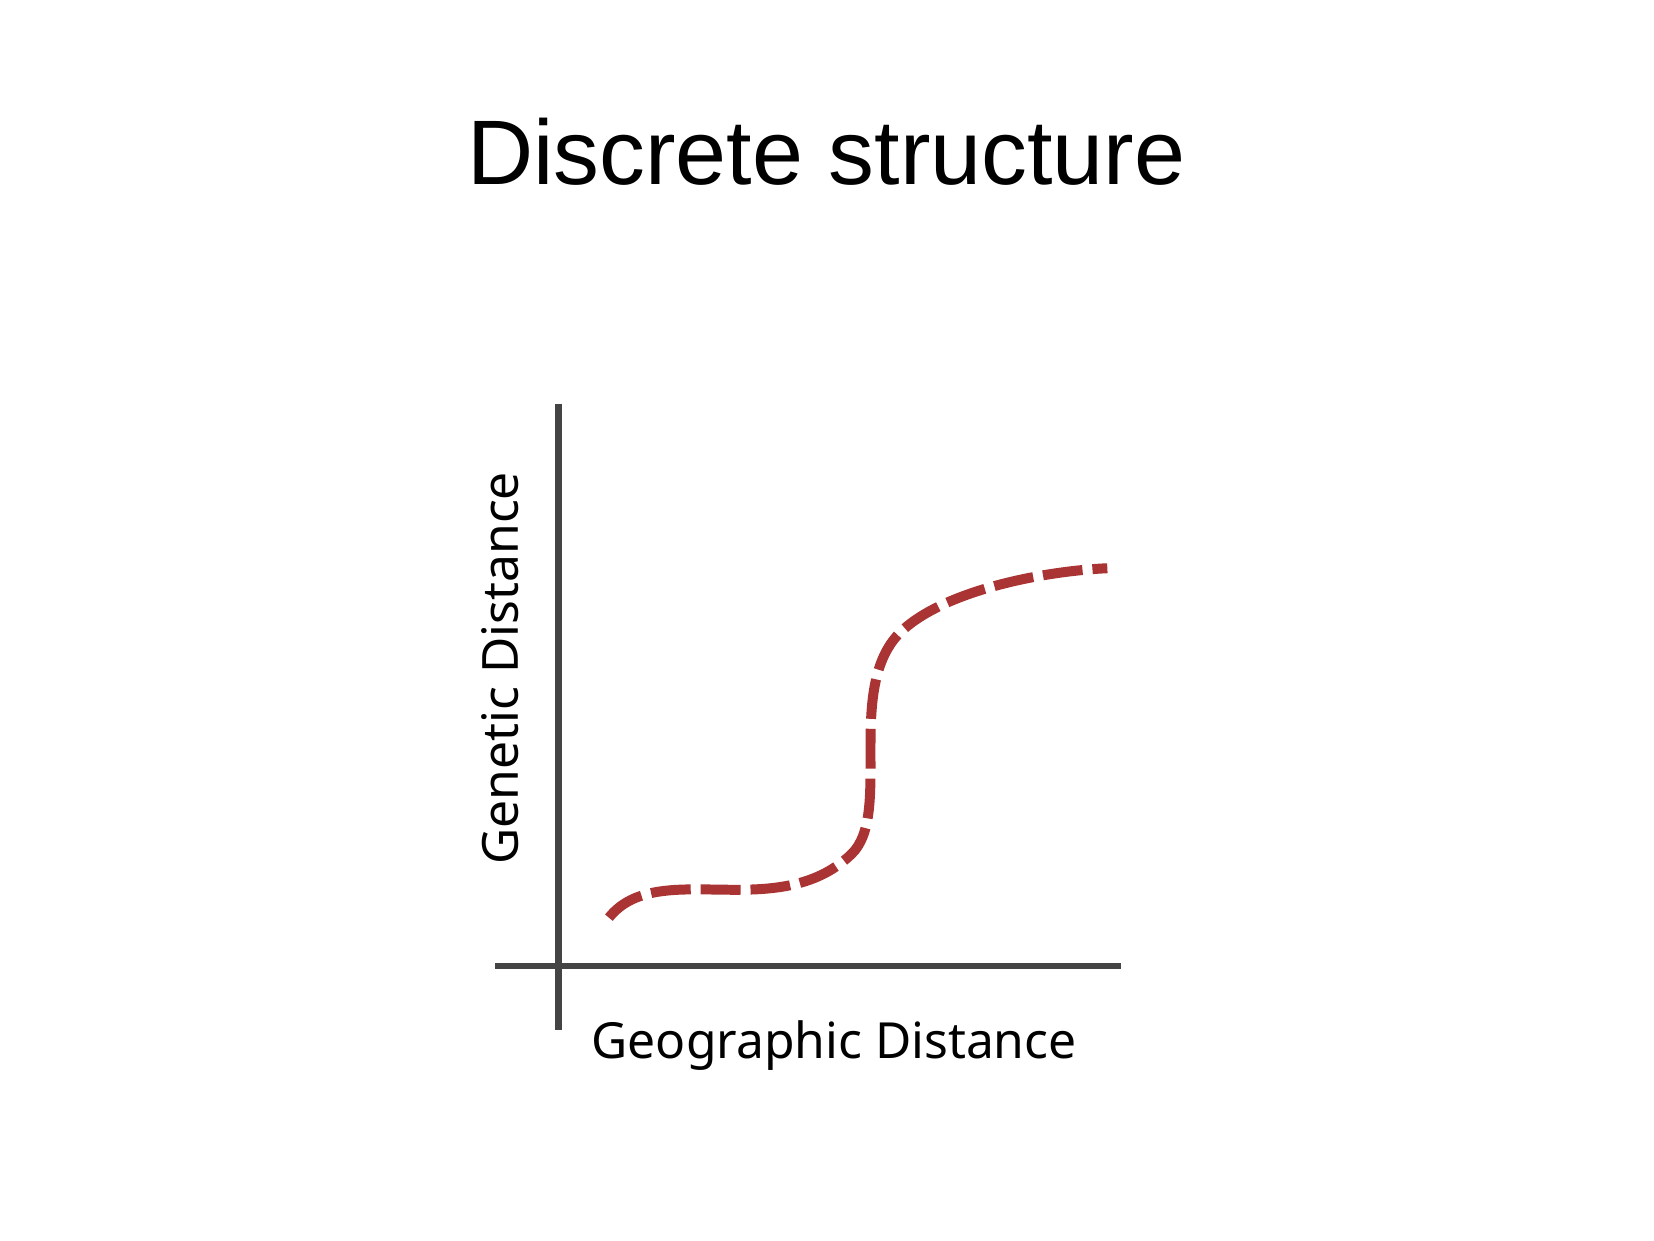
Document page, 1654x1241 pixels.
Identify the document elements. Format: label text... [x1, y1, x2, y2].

title Discrete structure [82, 49, 1571, 257]
picture [480, 385, 1124, 1106]
